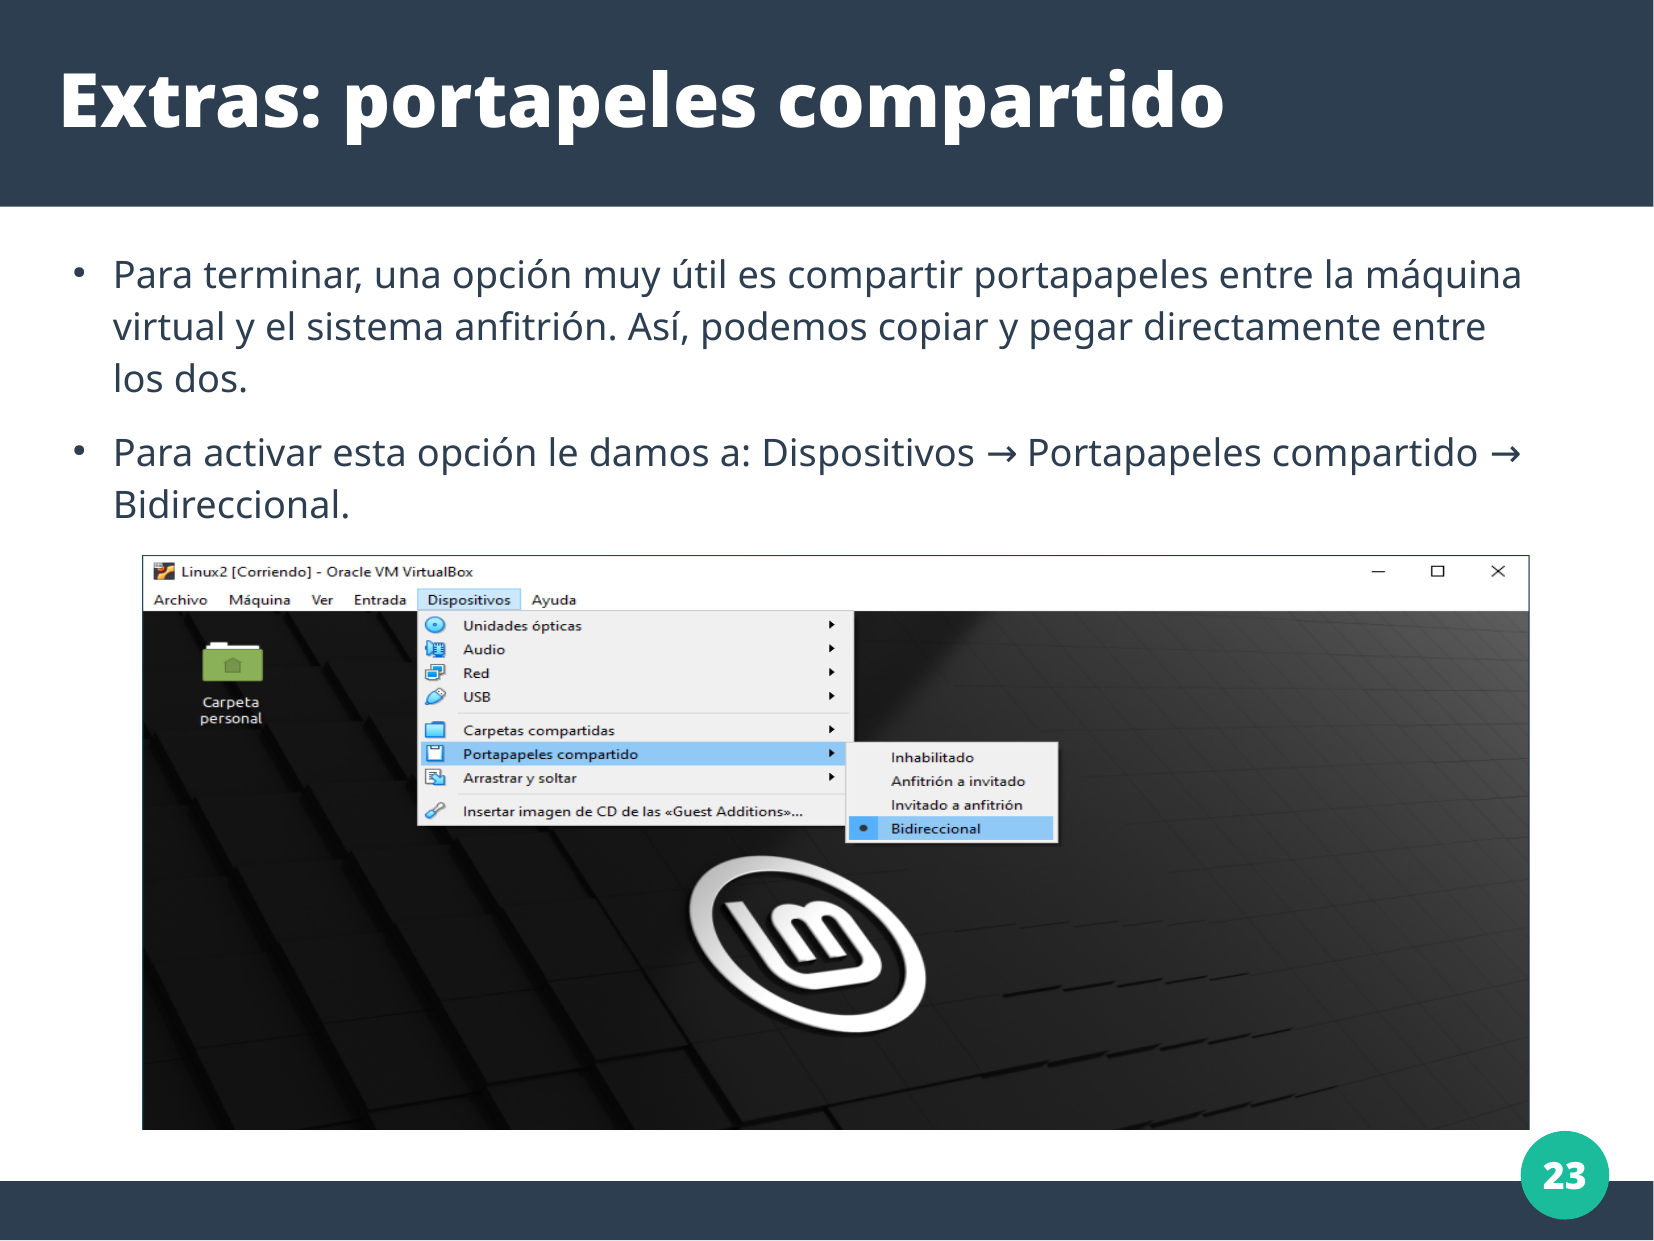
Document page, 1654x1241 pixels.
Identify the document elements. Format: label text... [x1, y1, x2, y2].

list Para terminar, una opción muy útil es compartir portapapeles entre la máquina virtual y el sistema anfitrión. Así, podemos copiar y pegar directamente entre los dos. Para activar esta opción le damos a: Dispositivos → Portapapeles compartido → Bidireccional. [59, 248, 1548, 532]
picture [142, 555, 1530, 1130]
title Extras: portapeles compartido [59, 19, 1595, 178]
